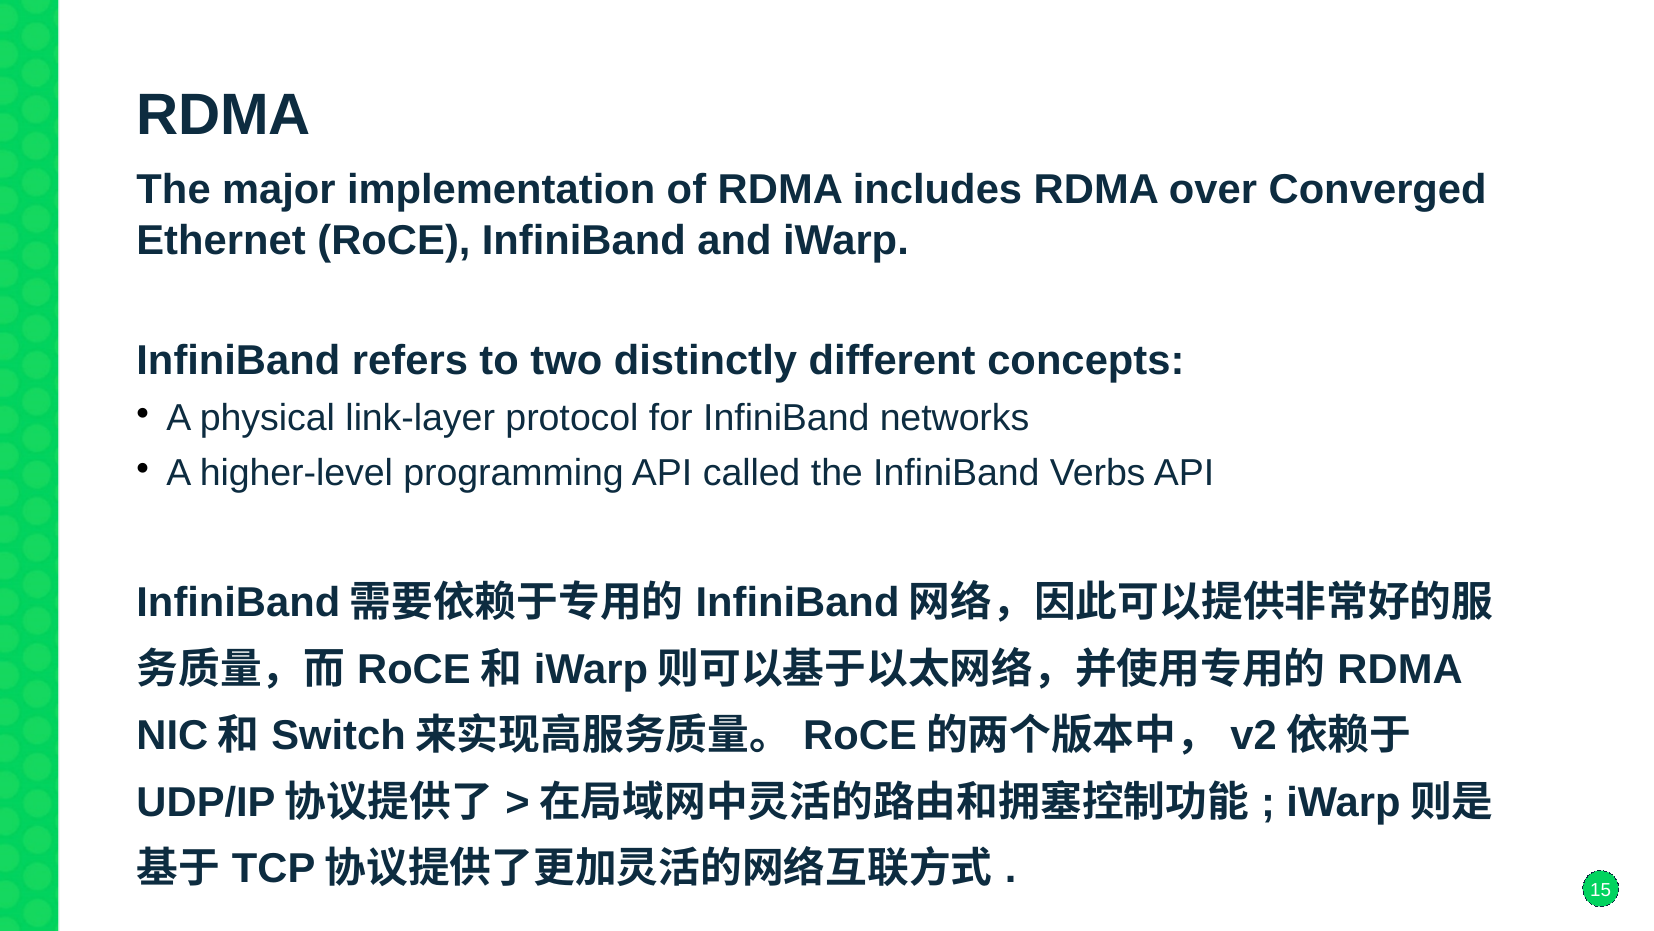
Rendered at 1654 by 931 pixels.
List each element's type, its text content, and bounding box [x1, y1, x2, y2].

list The major implementation of RDMA includes RDMA over Converged Ethernet (RoCE), InfiniBand and iWarp. InfiniBand refers to two distinctly different concepts: A physical link-layer protocol for InfiniBand networks A higher-level programming API called the InfiniBand Verbs API InfiniBand需要依赖于专用的InfiniBand网络，因此可以提供非常好的服务质量，而RoCE和iWarp则可以基于以太网络，并使用专用的RDMA NIC和Switch来实现高服务质量。RoCE的两个版本中，v2依赖于UDP/IP协议提供了>在局域网中灵活的路由和拥塞控制功能; iWarp则是基于TCP协议提供了更加灵活的网络互联方式. [121, 153, 1531, 858]
title RDMA [121, 37, 1531, 153]
picture [0, 0, 76, 931]
